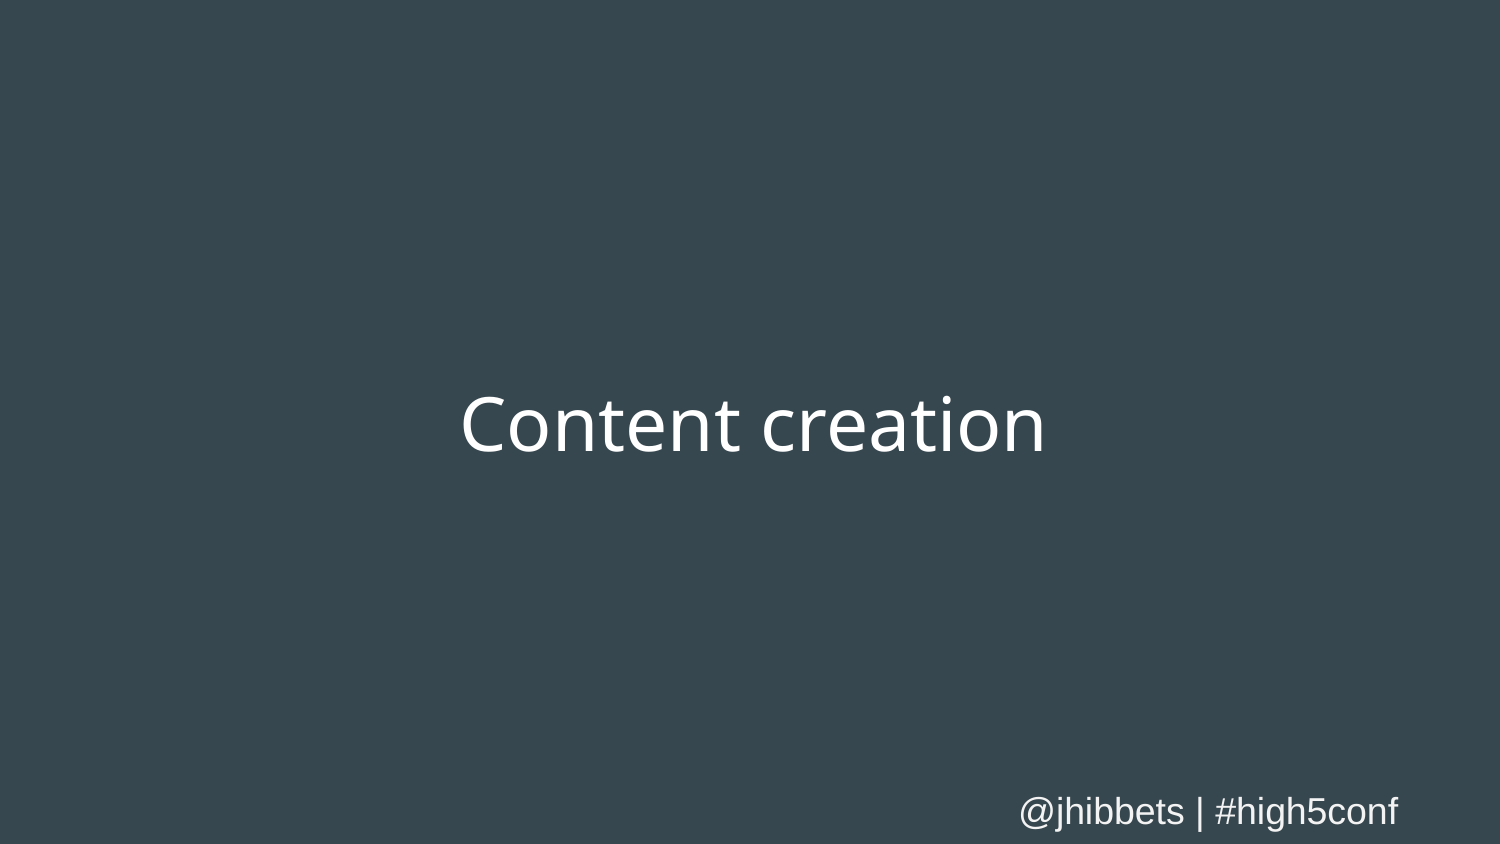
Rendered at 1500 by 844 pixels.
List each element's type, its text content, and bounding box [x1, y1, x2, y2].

title Content creation [110, 351, 1399, 493]
